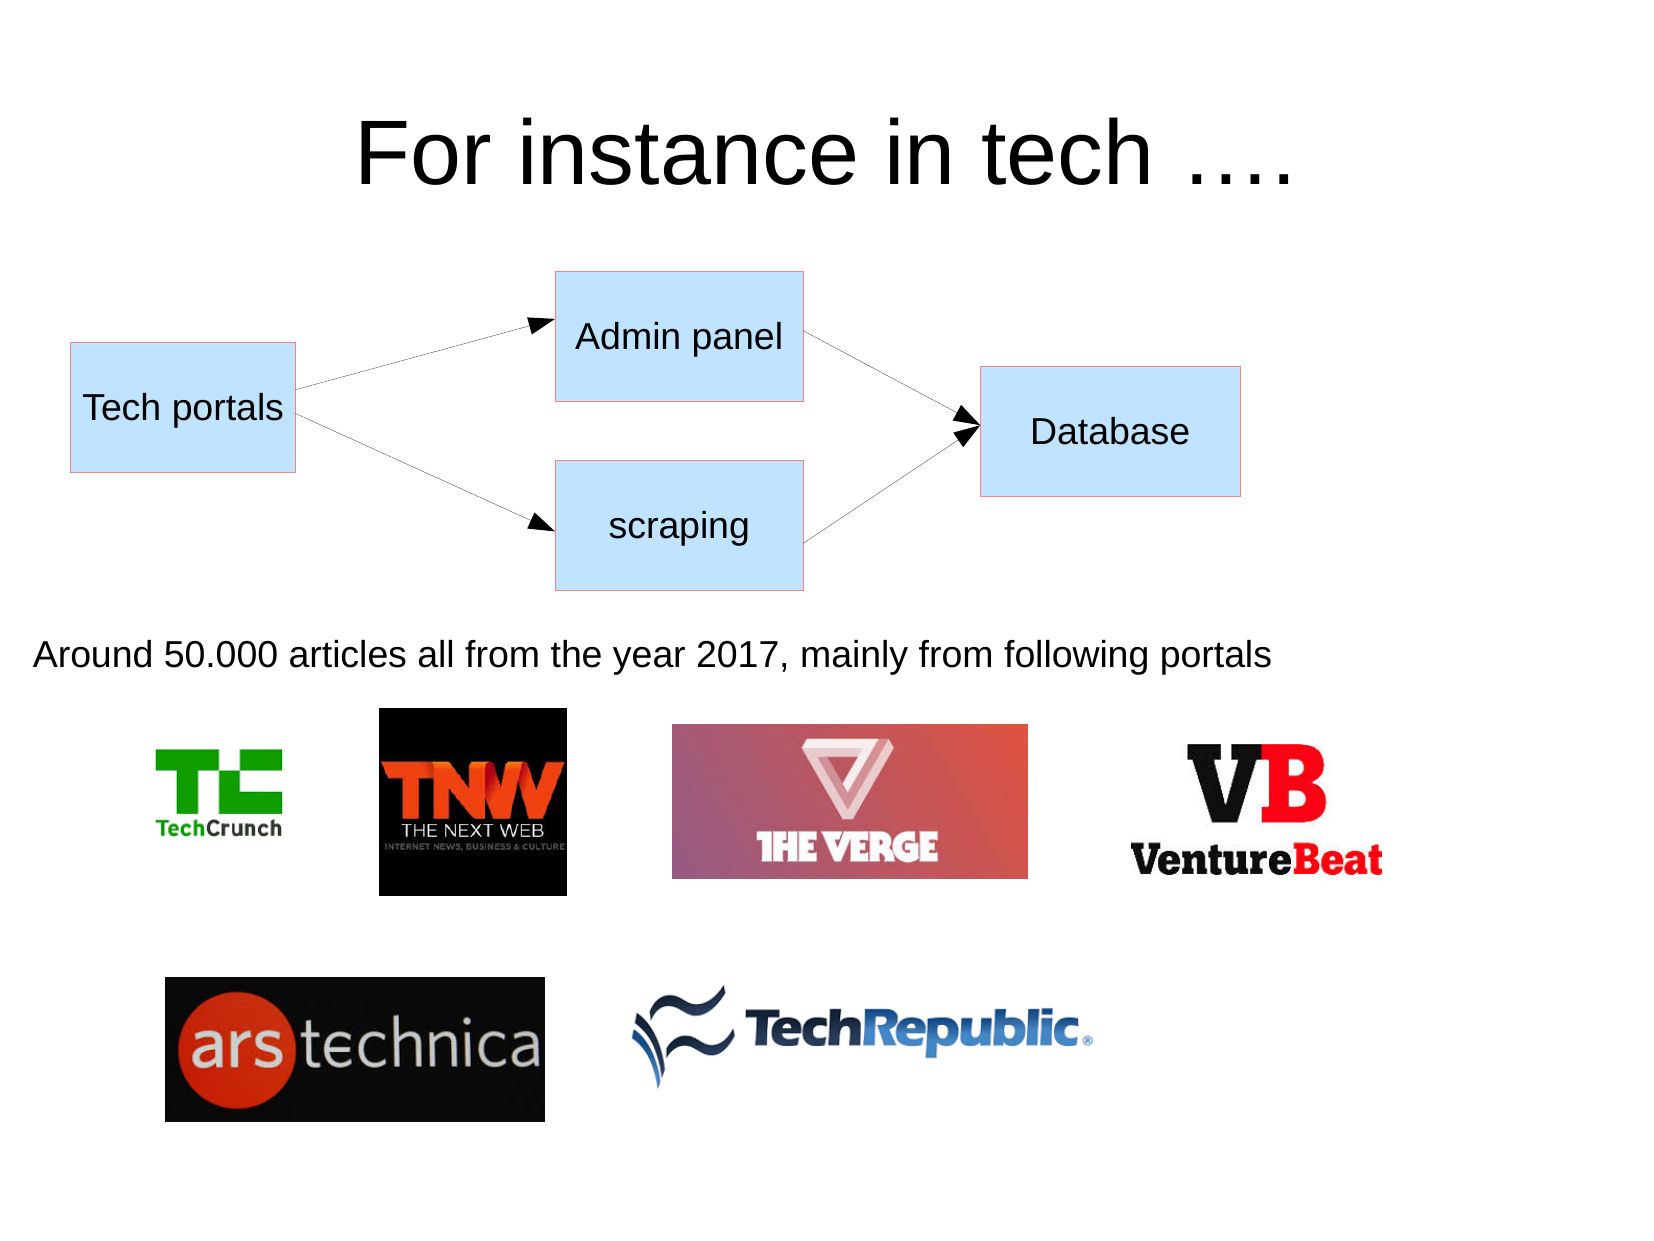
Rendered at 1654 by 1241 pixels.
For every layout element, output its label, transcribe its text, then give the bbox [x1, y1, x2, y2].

title For instance in tech …. [82, 49, 1571, 257]
text_box Database [980, 366, 1241, 497]
picture [672, 724, 1028, 879]
text_box Around 50.000 articles all from the year 2017, mainly from following portals [7, 625, 1441, 725]
picture [59, 708, 567, 896]
picture [625, 980, 1099, 1096]
picture [165, 977, 545, 1123]
text_box scraping [555, 460, 804, 591]
text_box Tech portals [70, 342, 296, 473]
text_box Admin panel [555, 271, 804, 402]
picture [1131, 744, 1382, 875]
